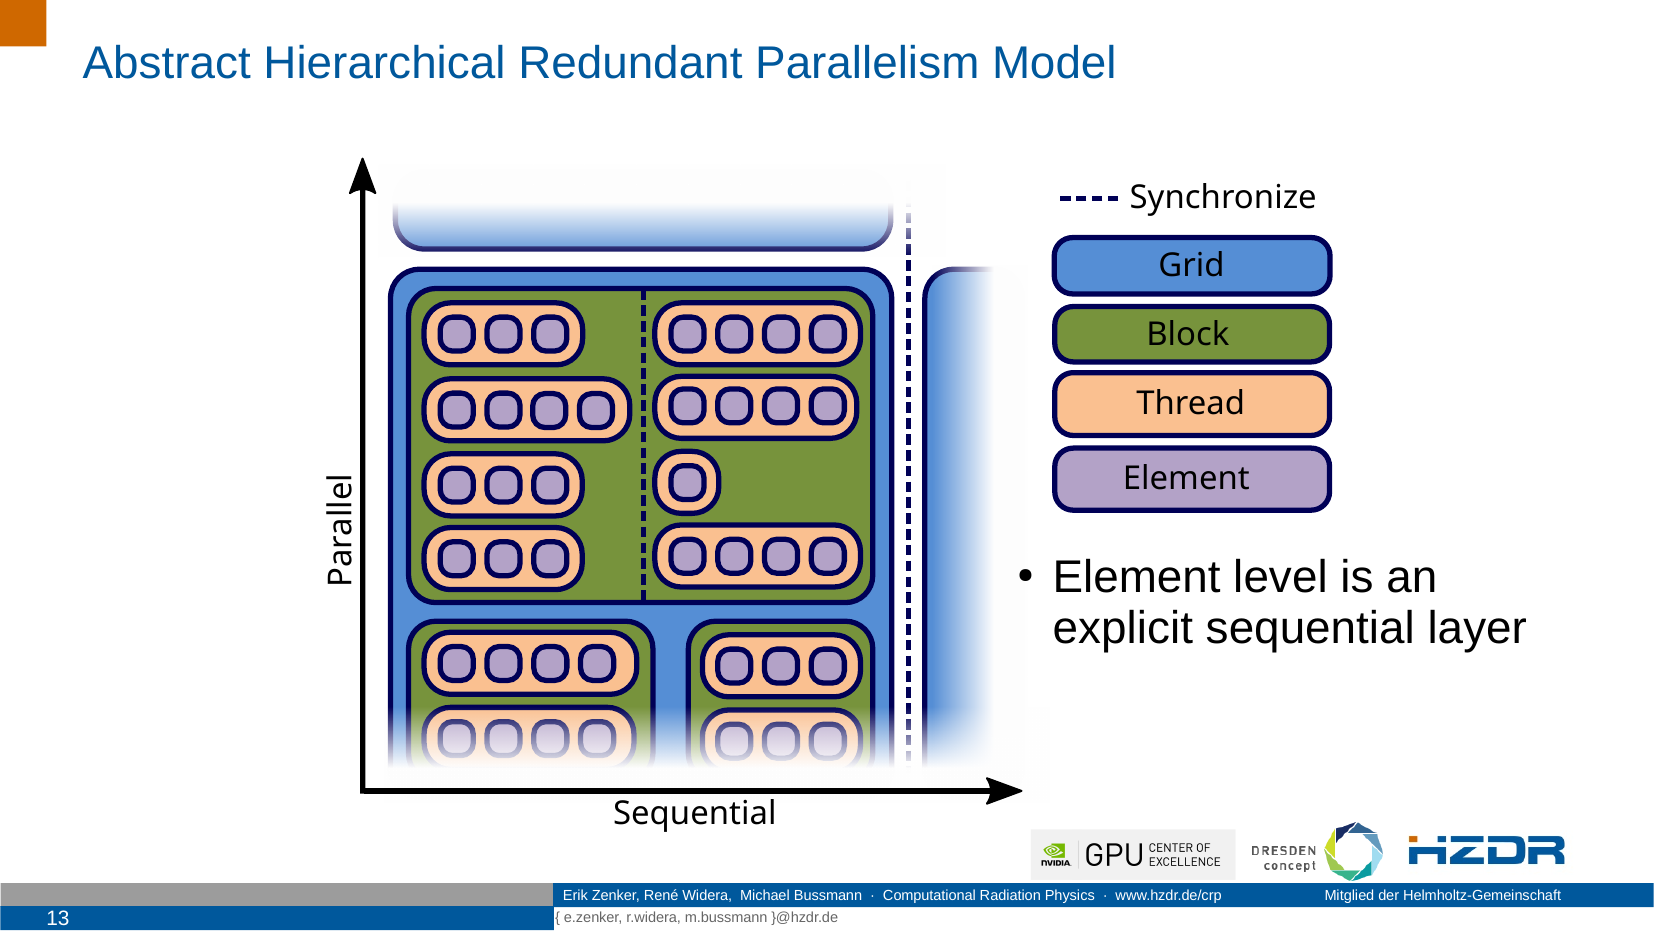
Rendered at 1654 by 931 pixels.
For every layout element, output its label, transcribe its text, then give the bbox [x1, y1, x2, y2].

picture [1386, 819, 1582, 881]
text_box Element level is an explicit sequential layer [1002, 543, 1589, 730]
title Abstract Hierarchical Redundant Parallelism Model [82, 36, 1571, 143]
picture [320, 157, 1383, 894]
